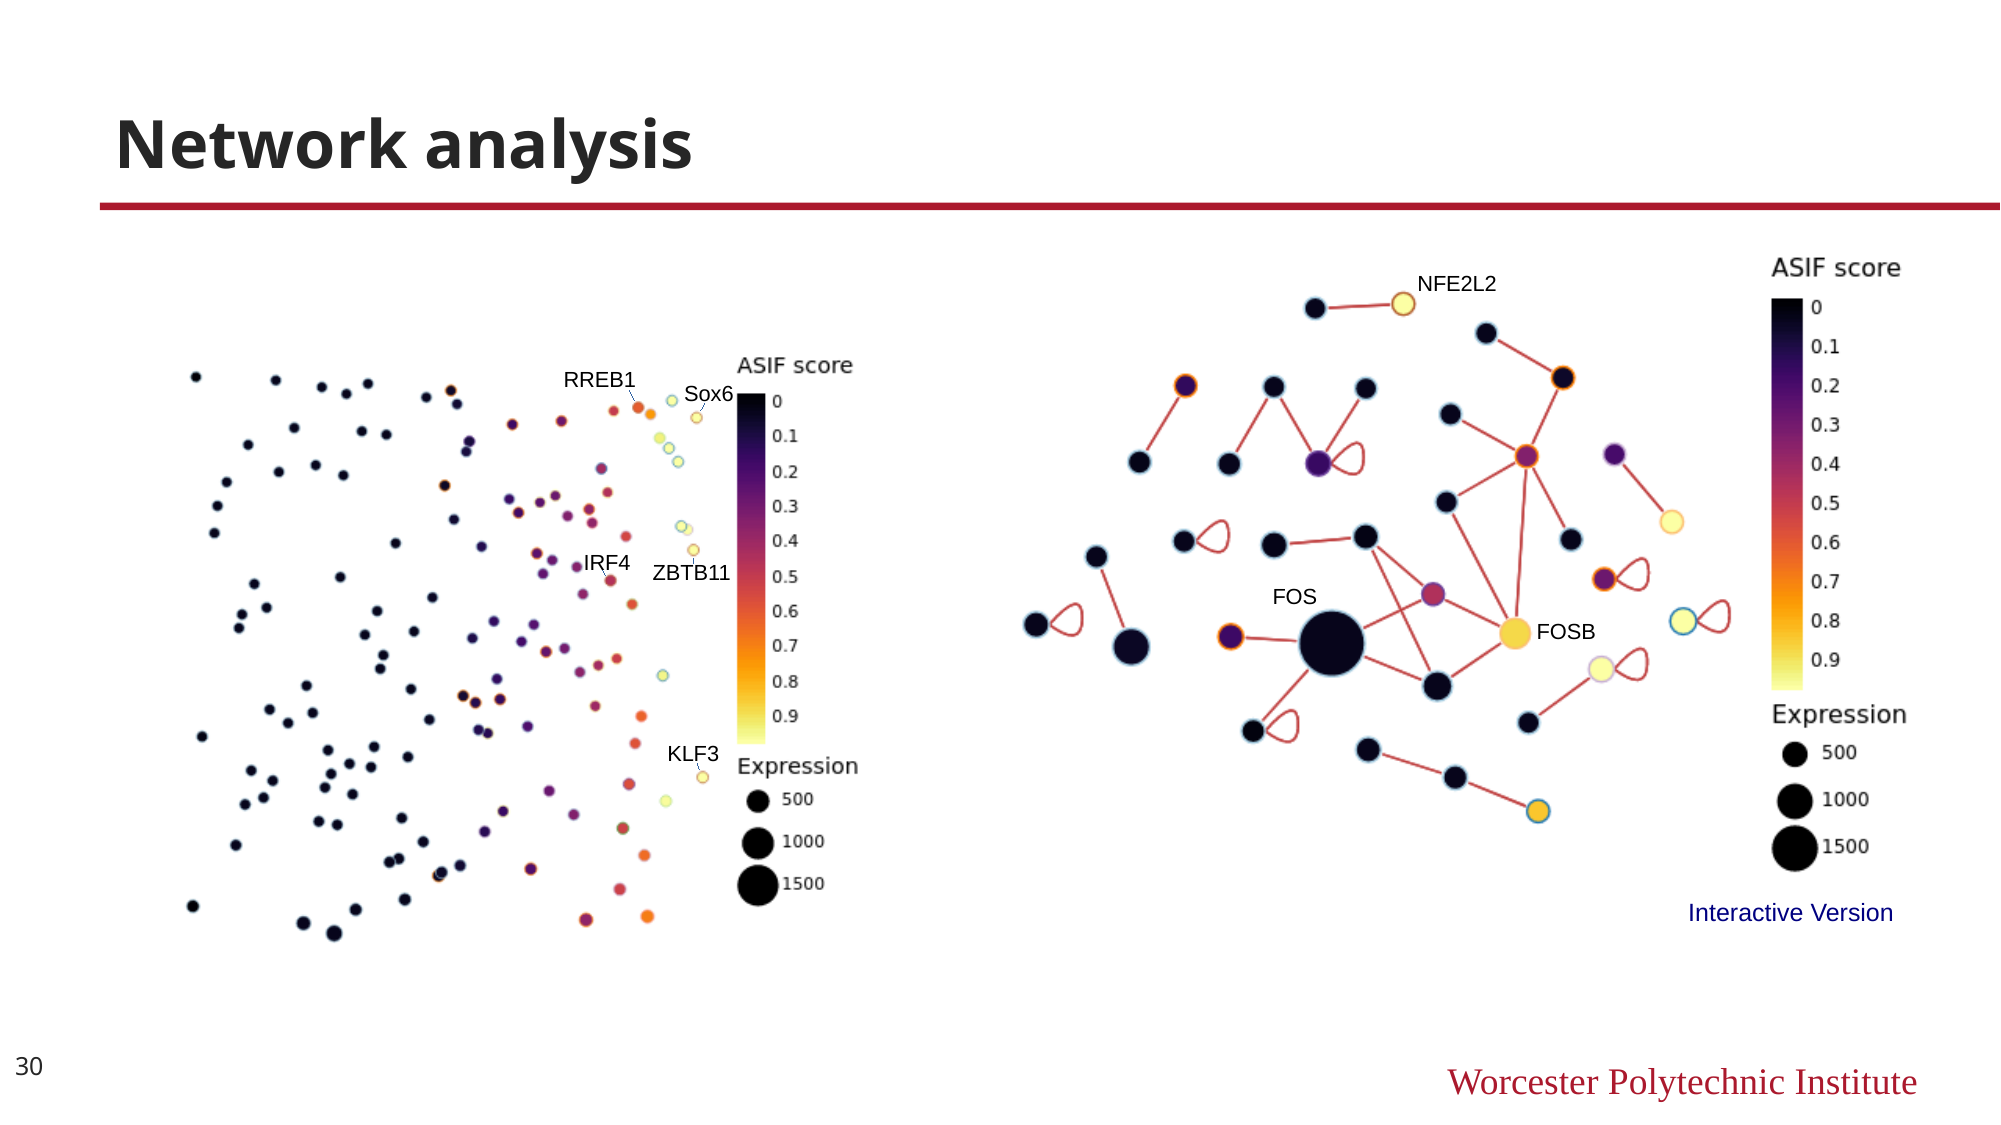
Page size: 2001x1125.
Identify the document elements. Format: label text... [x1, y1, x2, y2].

text_box NFE2L2 [1402, 263, 1512, 303]
picture [1004, 247, 1911, 902]
text_box FOSB [1521, 610, 1619, 655]
text_box RREB1 [548, 360, 651, 400]
picture [171, 353, 861, 951]
text_box Interactive Version [1673, 891, 1910, 934]
text_box KLF3 [652, 734, 734, 774]
text_box ZBTB11 [638, 553, 746, 593]
text_box IRF4 [568, 539, 648, 586]
text_box Sox6 [669, 374, 749, 414]
title Network analysis [99, 57, 1900, 189]
text_box FOS [1257, 577, 1333, 617]
